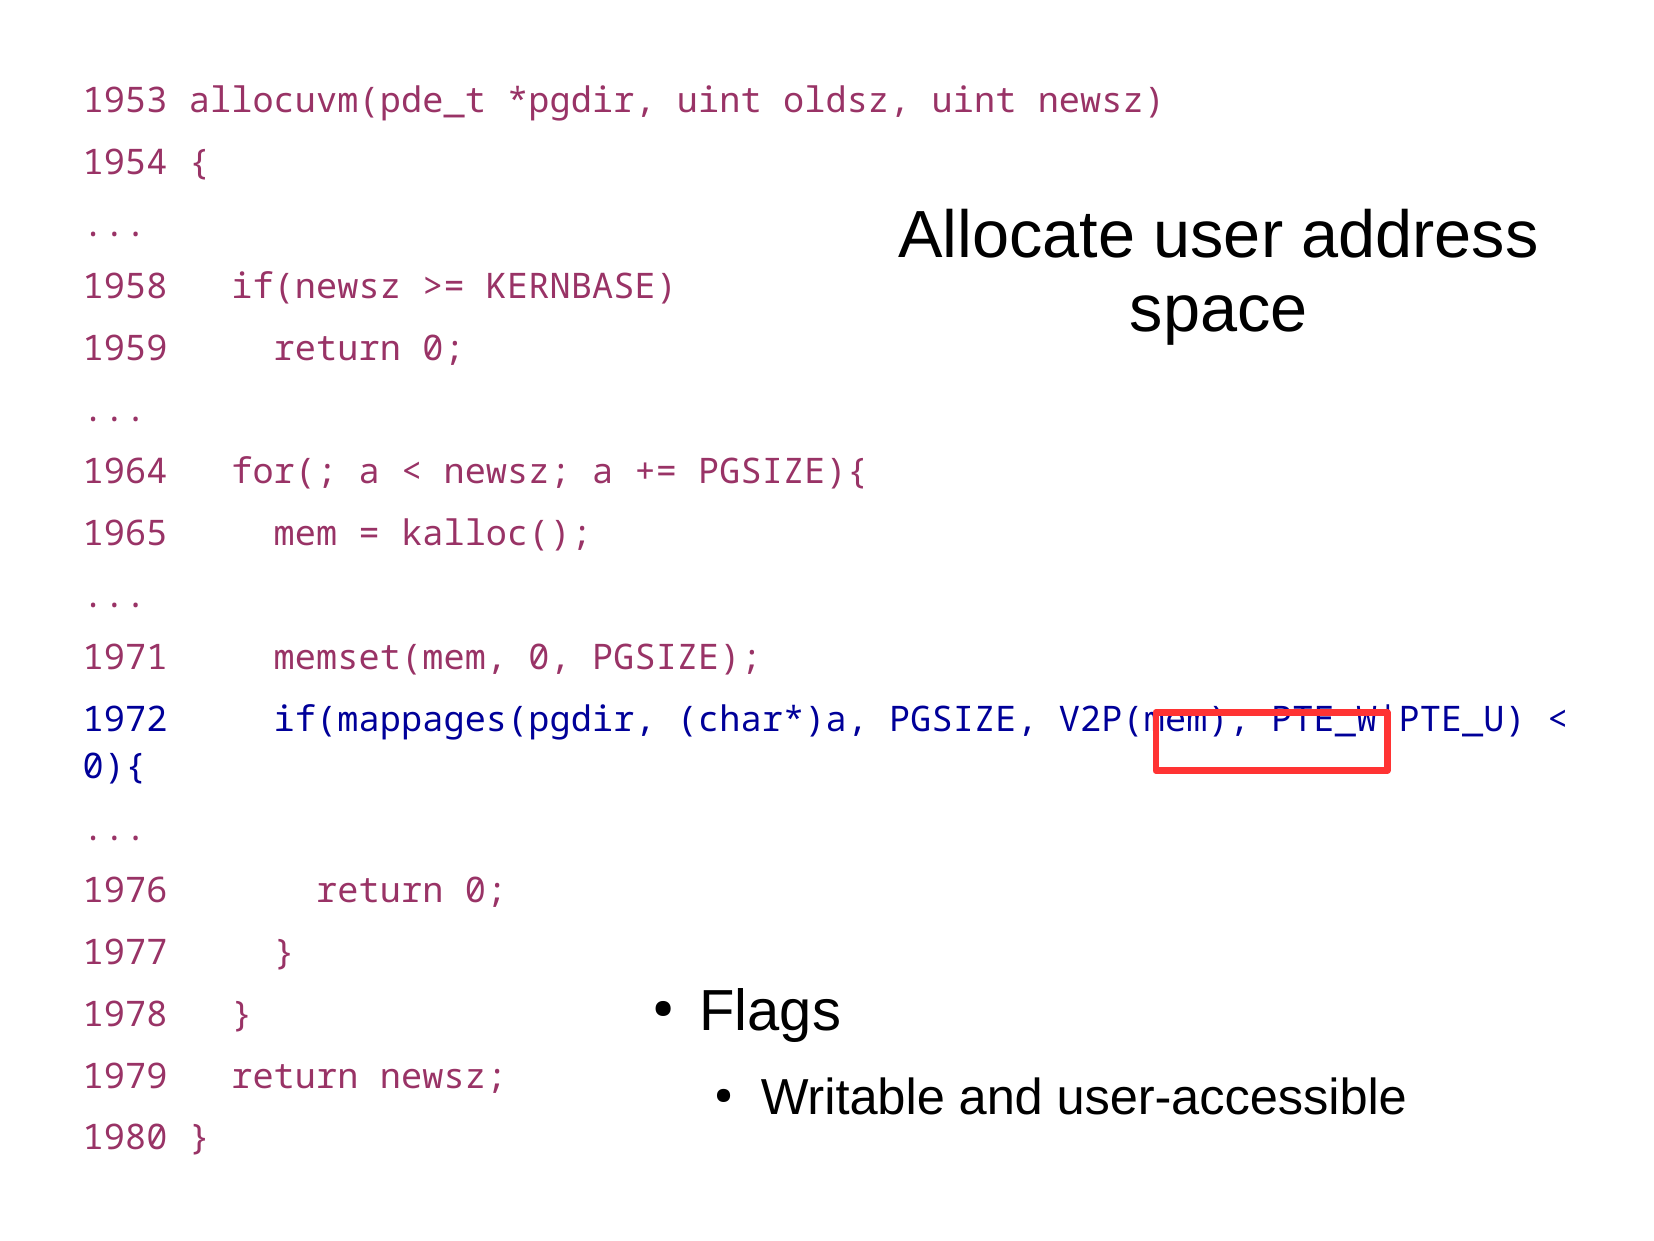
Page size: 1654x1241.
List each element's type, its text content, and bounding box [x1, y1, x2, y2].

list 1953 allocuvm(pde_t *pgdir, uint oldsz, uint newsz) 1954 { ... 1958 if(newsz >= KERNBASE) 1959 return 0; ... 1964 for(; a < newsz; a += PGSIZE){ 1965 mem = kalloc(); ... 1971 memset(mem, 0, PGSIZE); 1972 if(mappages(pgdir, (char*)a, PGSIZE, V2P(mem), PTE_W|PTE_U) < 0){ ... 1976 return 0; 1977 } 1978 } 1979 return newsz; 1980 } [82, 75, 1571, 1163]
list Flags Writable and user-accessible [637, 978, 1530, 1126]
title Allocate user address space [825, 167, 1613, 376]
